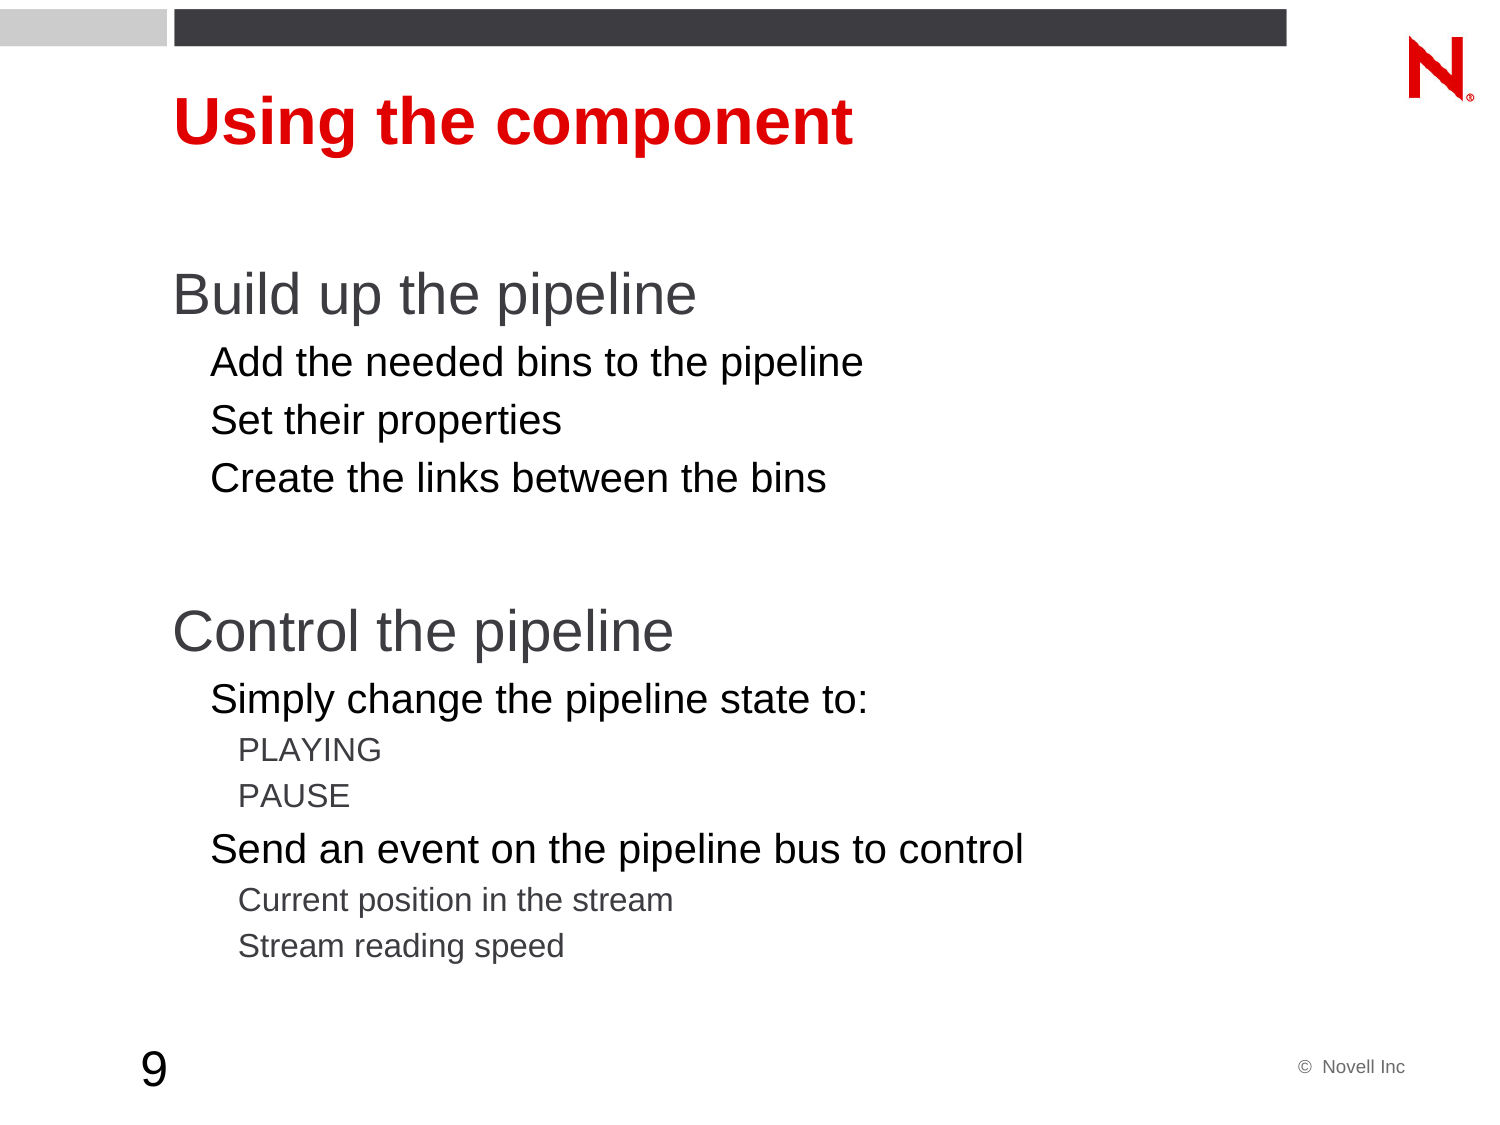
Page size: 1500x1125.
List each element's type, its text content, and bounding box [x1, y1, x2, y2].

picture [1404, 32, 1477, 105]
title Using the component [173, 41, 1395, 205]
list Build up the pipeline Add the needed bins to the pipeline Set their properties Create the links between the bins Control the pipeline Simply change the pipeline state to: PLAYING PAUSE Send an event on the pipeline bus to control Current position in the stream Stream reading speed [172, 246, 1413, 977]
